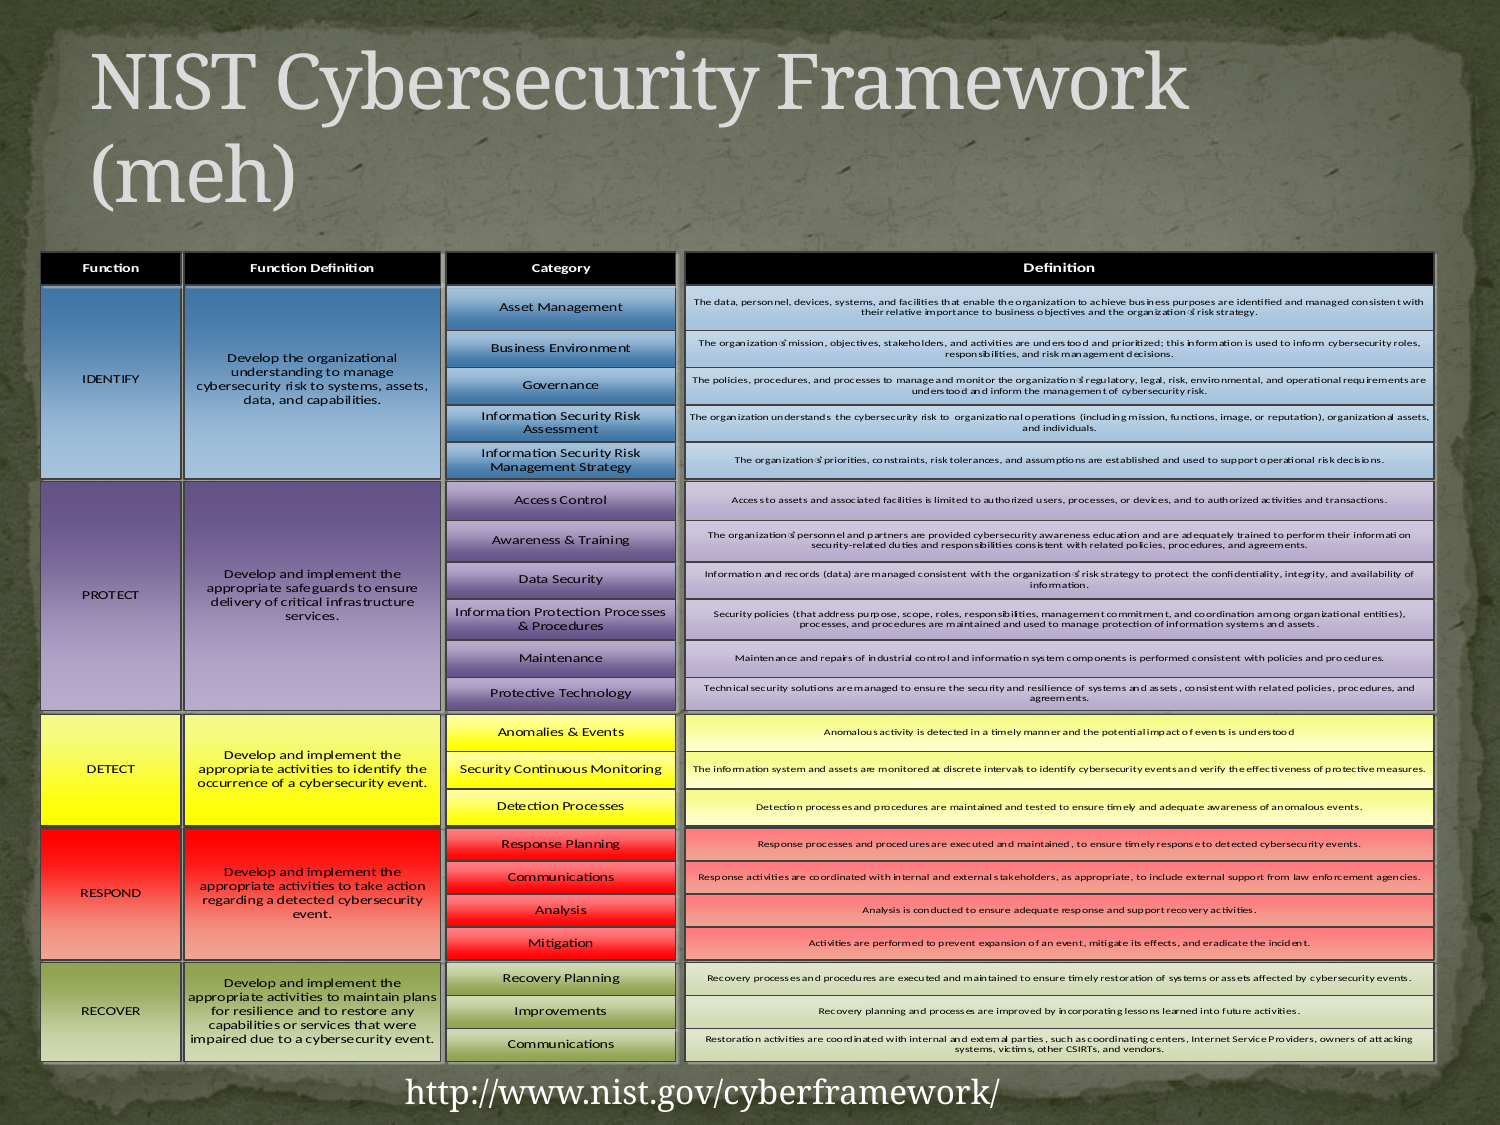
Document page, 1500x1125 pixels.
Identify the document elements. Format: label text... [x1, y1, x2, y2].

picture [0, 0, 1500, 1125]
title NIST Cybersecurity Framework (meh) [75, 24, 1425, 225]
text_box http://www.nist.gov/cyberframework/ [390, 1064, 1025, 1120]
